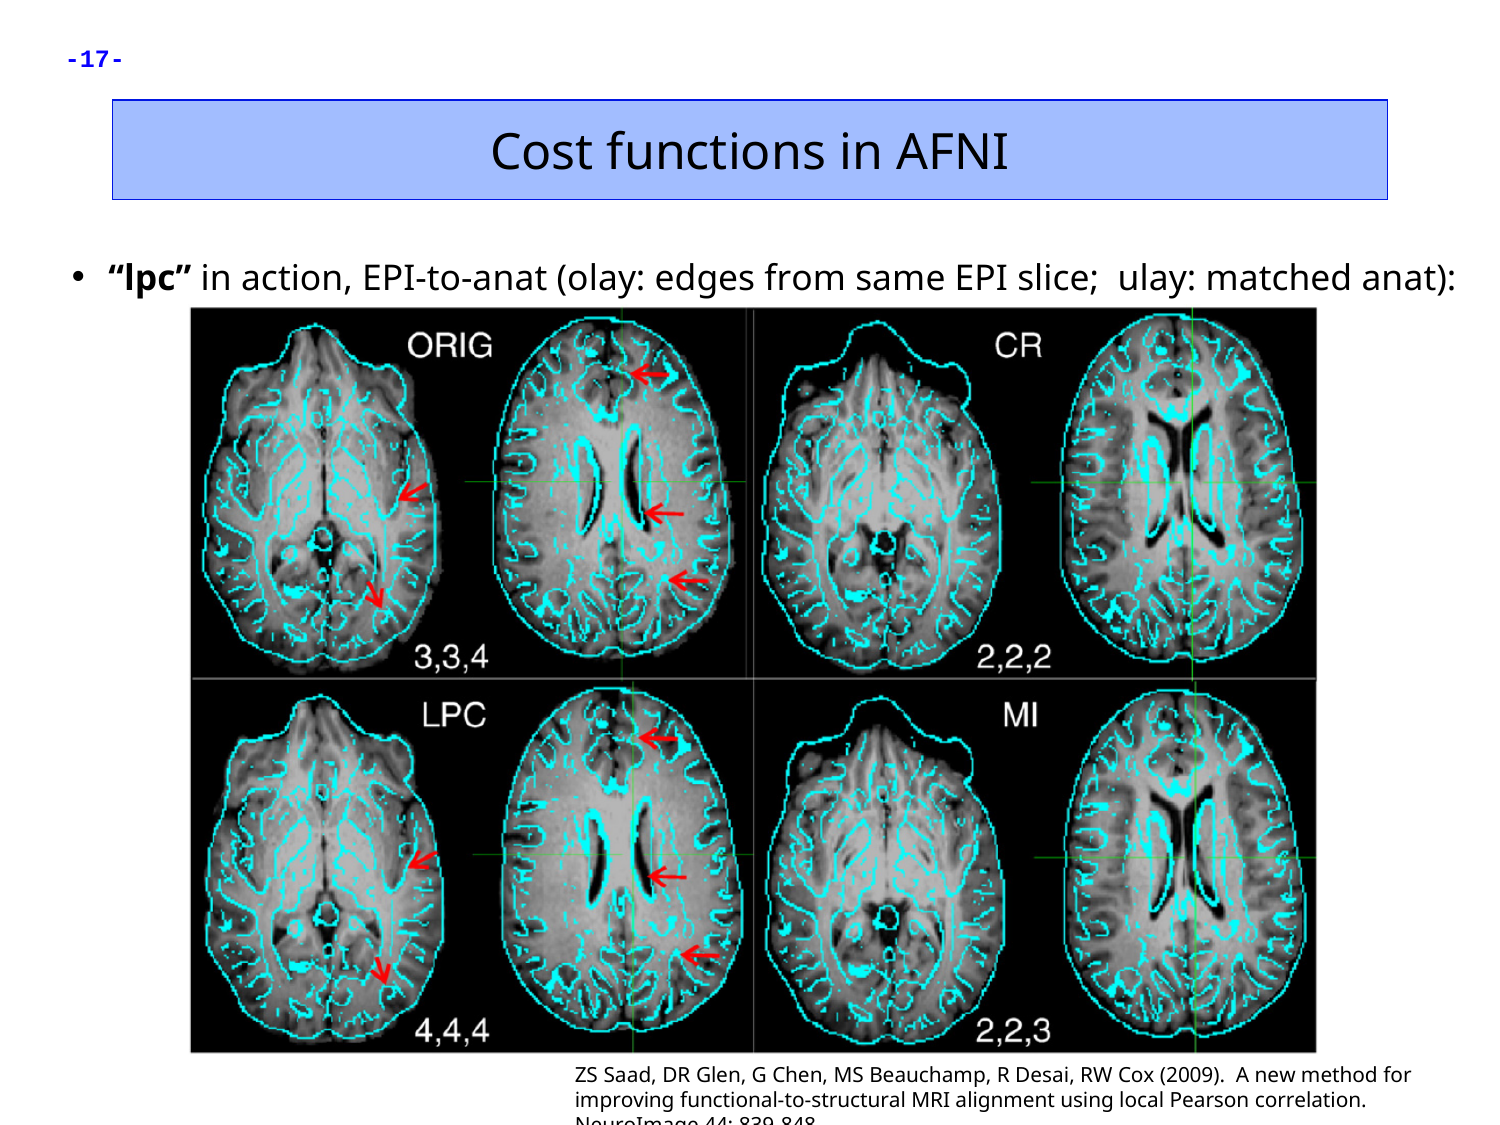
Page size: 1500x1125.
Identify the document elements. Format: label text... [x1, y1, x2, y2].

text_box ZS Saad, DR Glen, G Chen, MS Beauchamp, R Desai, RW Cox (2009). A new method for improving functional-to-structural MRI alignment using local Pearson correlation. NeuroImage 44: 839-848. [559, 1054, 1500, 1120]
picture [188, 304, 1318, 1055]
text_box Cost functions in AFNI [112, 99, 1388, 200]
text_box “lpc” in action, EPI-to-anat (olay: edges from same EPI slice; ulay: matched anat): [56, 246, 1474, 1047]
